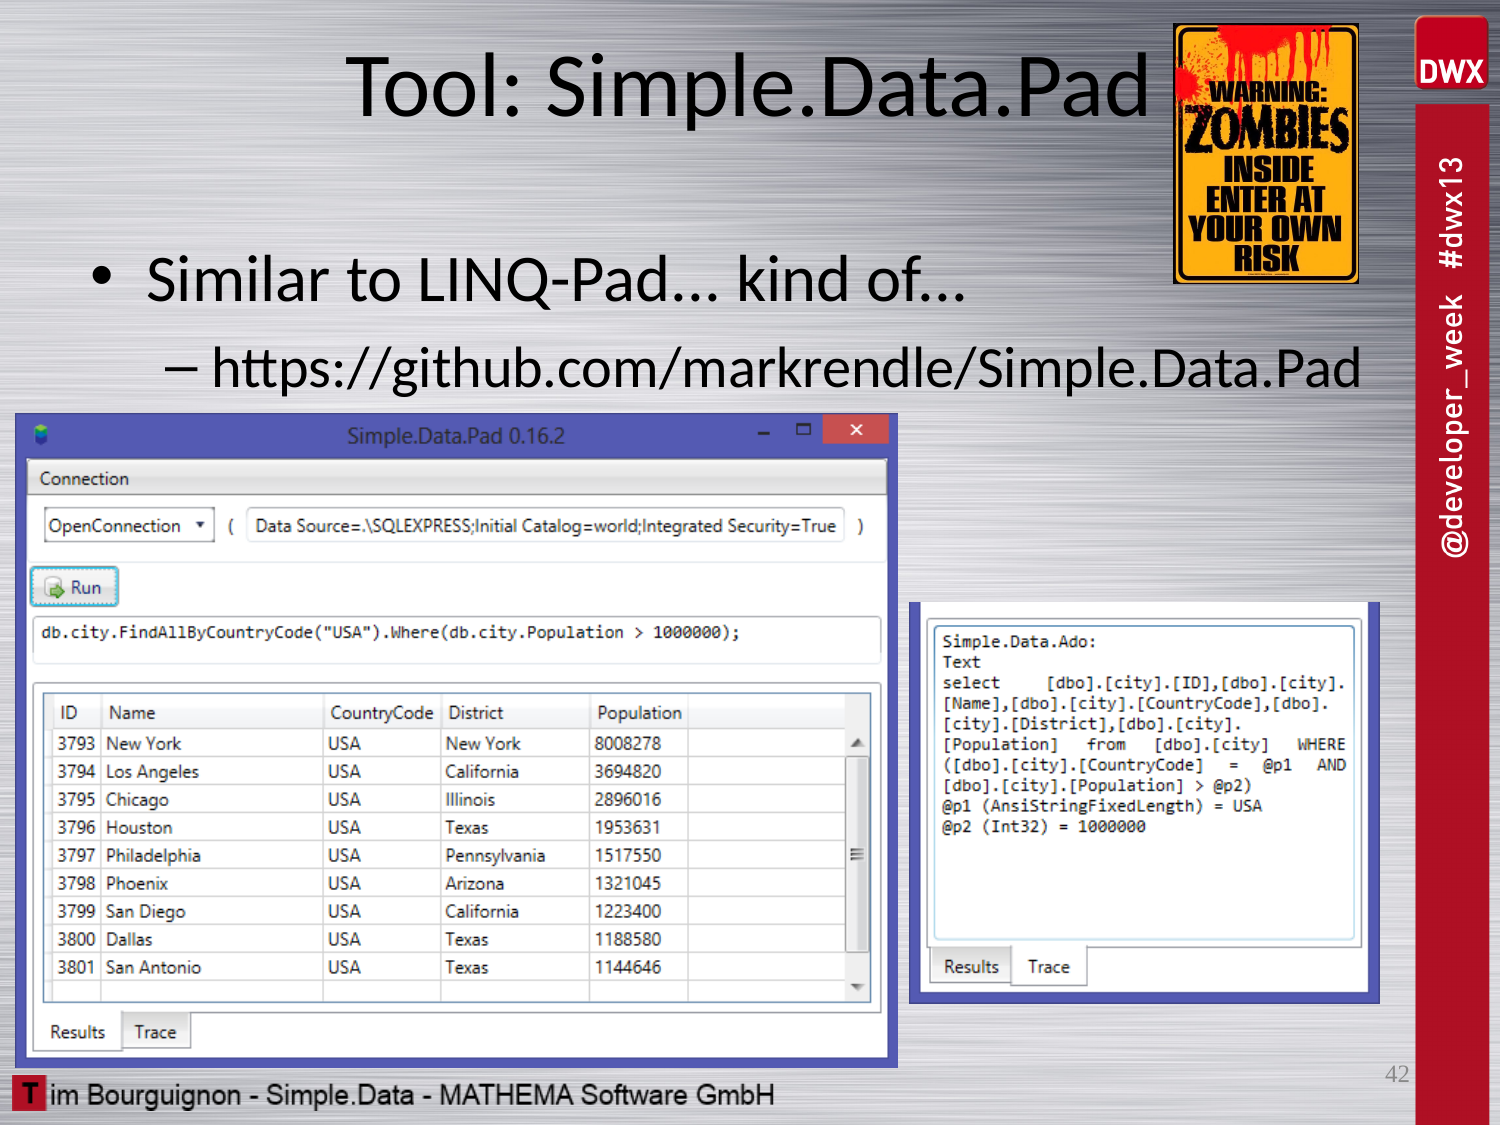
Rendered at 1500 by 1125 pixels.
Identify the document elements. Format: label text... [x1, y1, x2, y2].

list Similar to LINQ-Pad... kind of... https://github.com/markrendle/Simple.Data.Pad [75, 227, 1426, 970]
picture [0, 0, 1500, 1125]
title Tool: Simple.Data.Pad [75, 0, 1426, 174]
